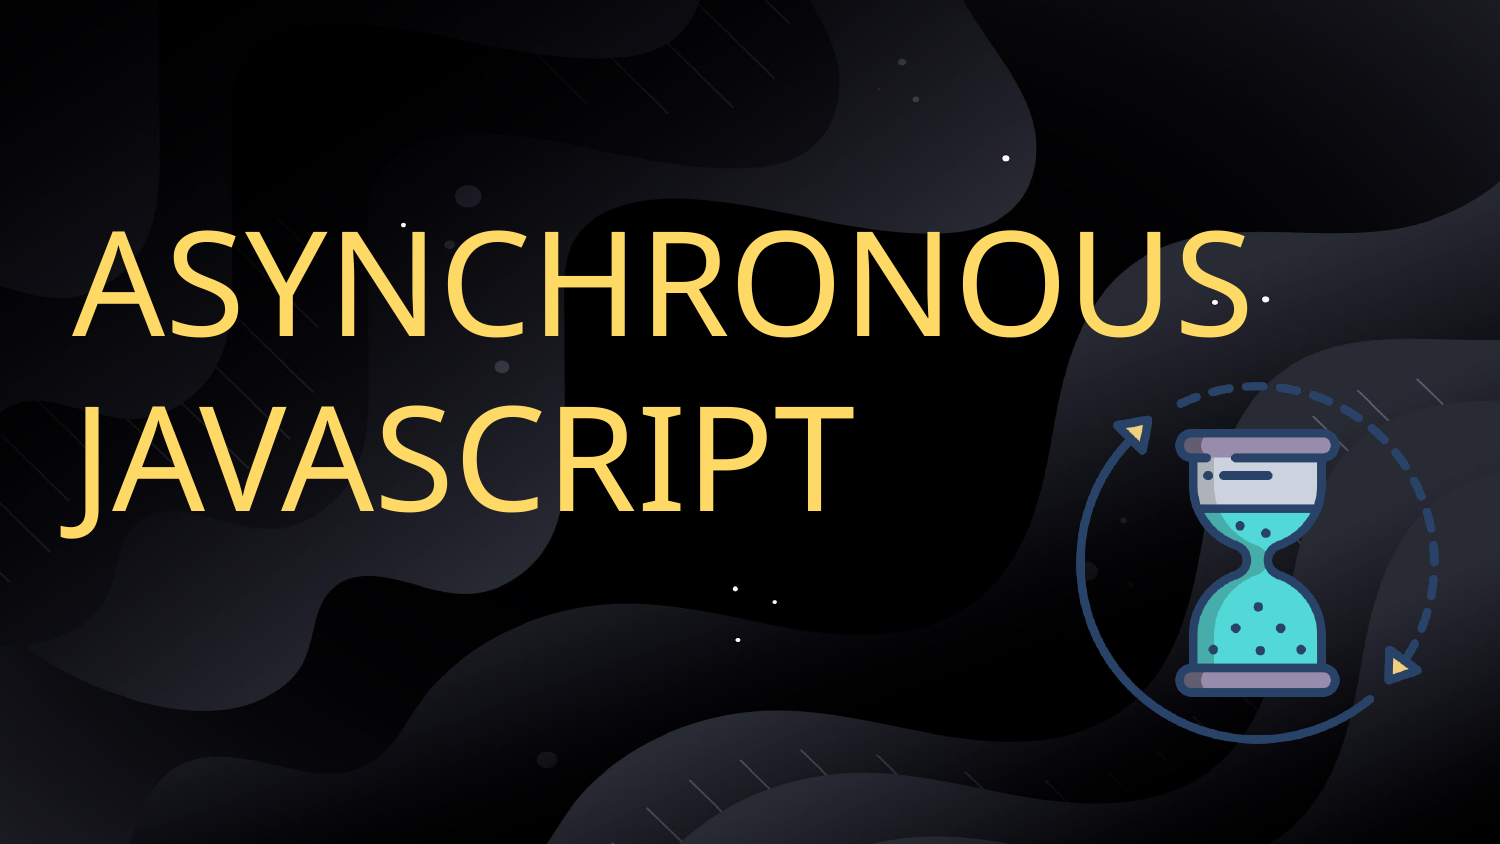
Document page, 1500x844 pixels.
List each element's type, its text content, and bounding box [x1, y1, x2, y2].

title ASYNCHRONOUS JAVASCRIPT [65, 176, 1435, 555]
picture [0, 0, 1500, 844]
